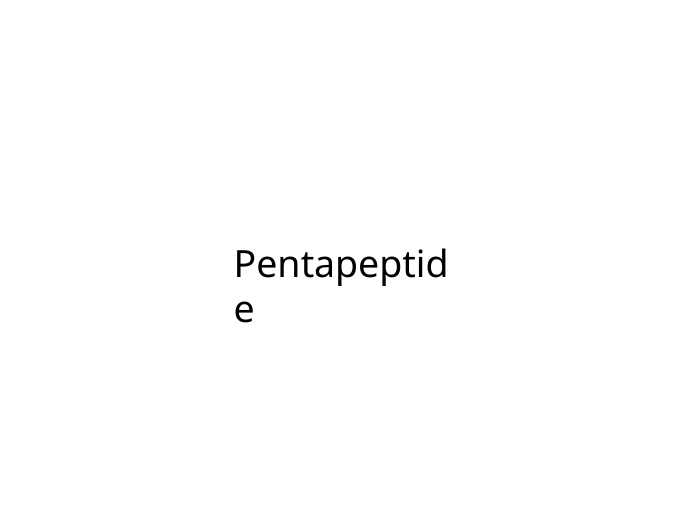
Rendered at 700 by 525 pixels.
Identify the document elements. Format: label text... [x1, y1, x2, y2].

text_box Pentapeptide [218, 232, 482, 293]
